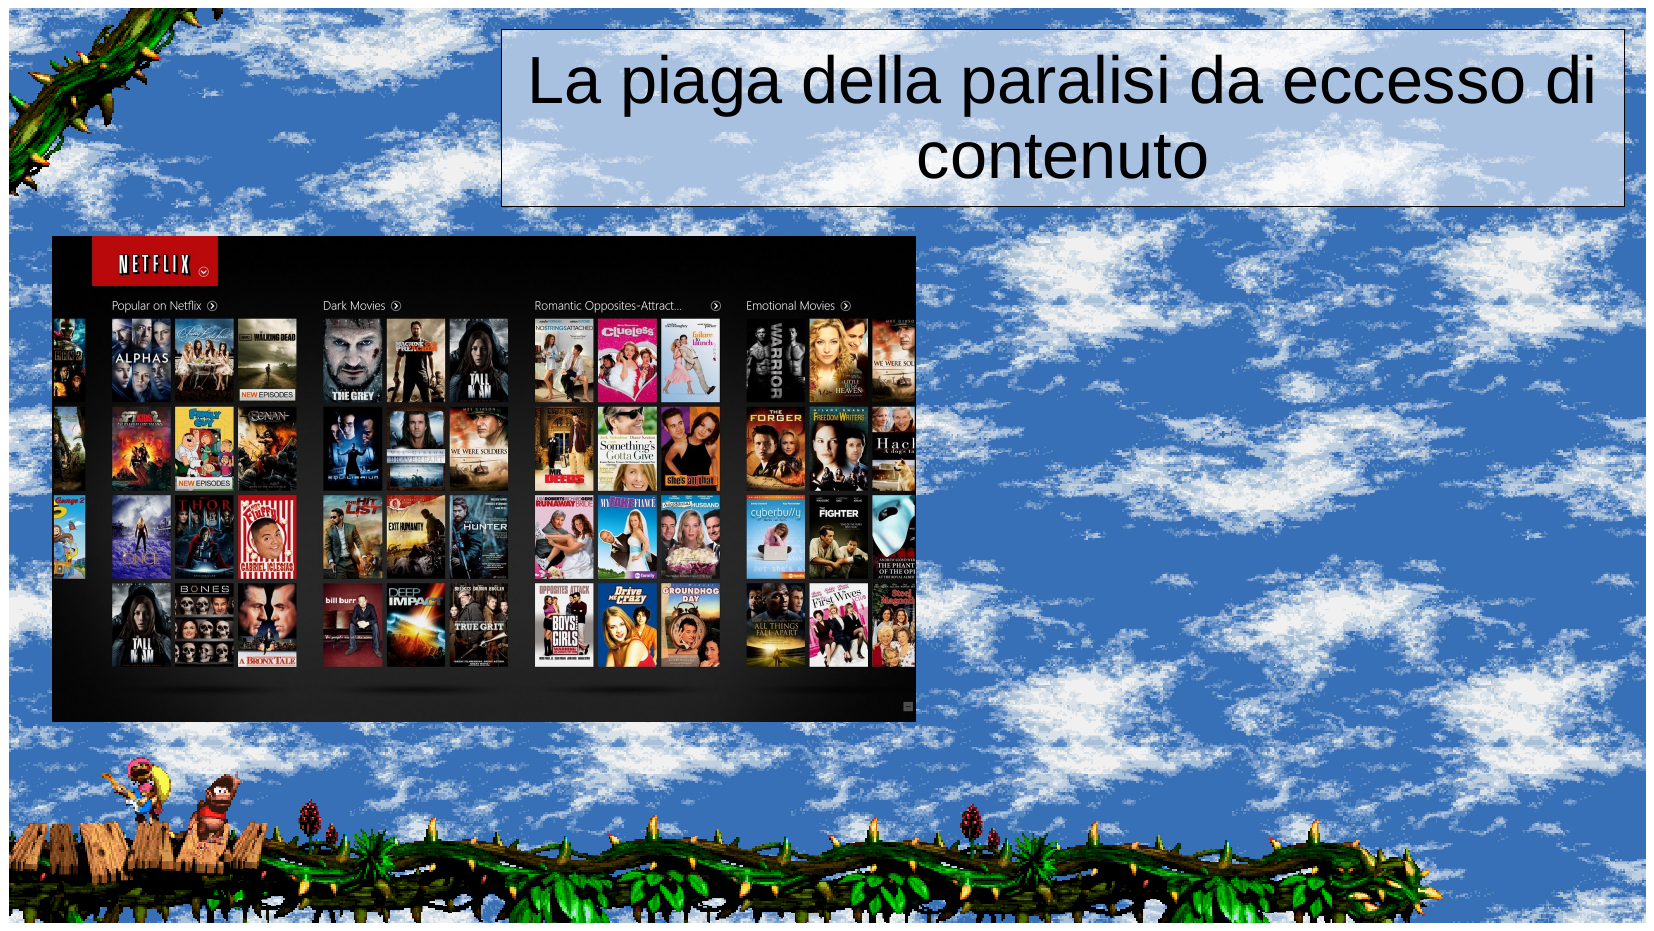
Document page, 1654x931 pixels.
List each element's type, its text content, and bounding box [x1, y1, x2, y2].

picture [0, 0, 1654, 931]
subtitle La piaga della paralisi da eccesso di contenuto [501, 29, 1625, 207]
